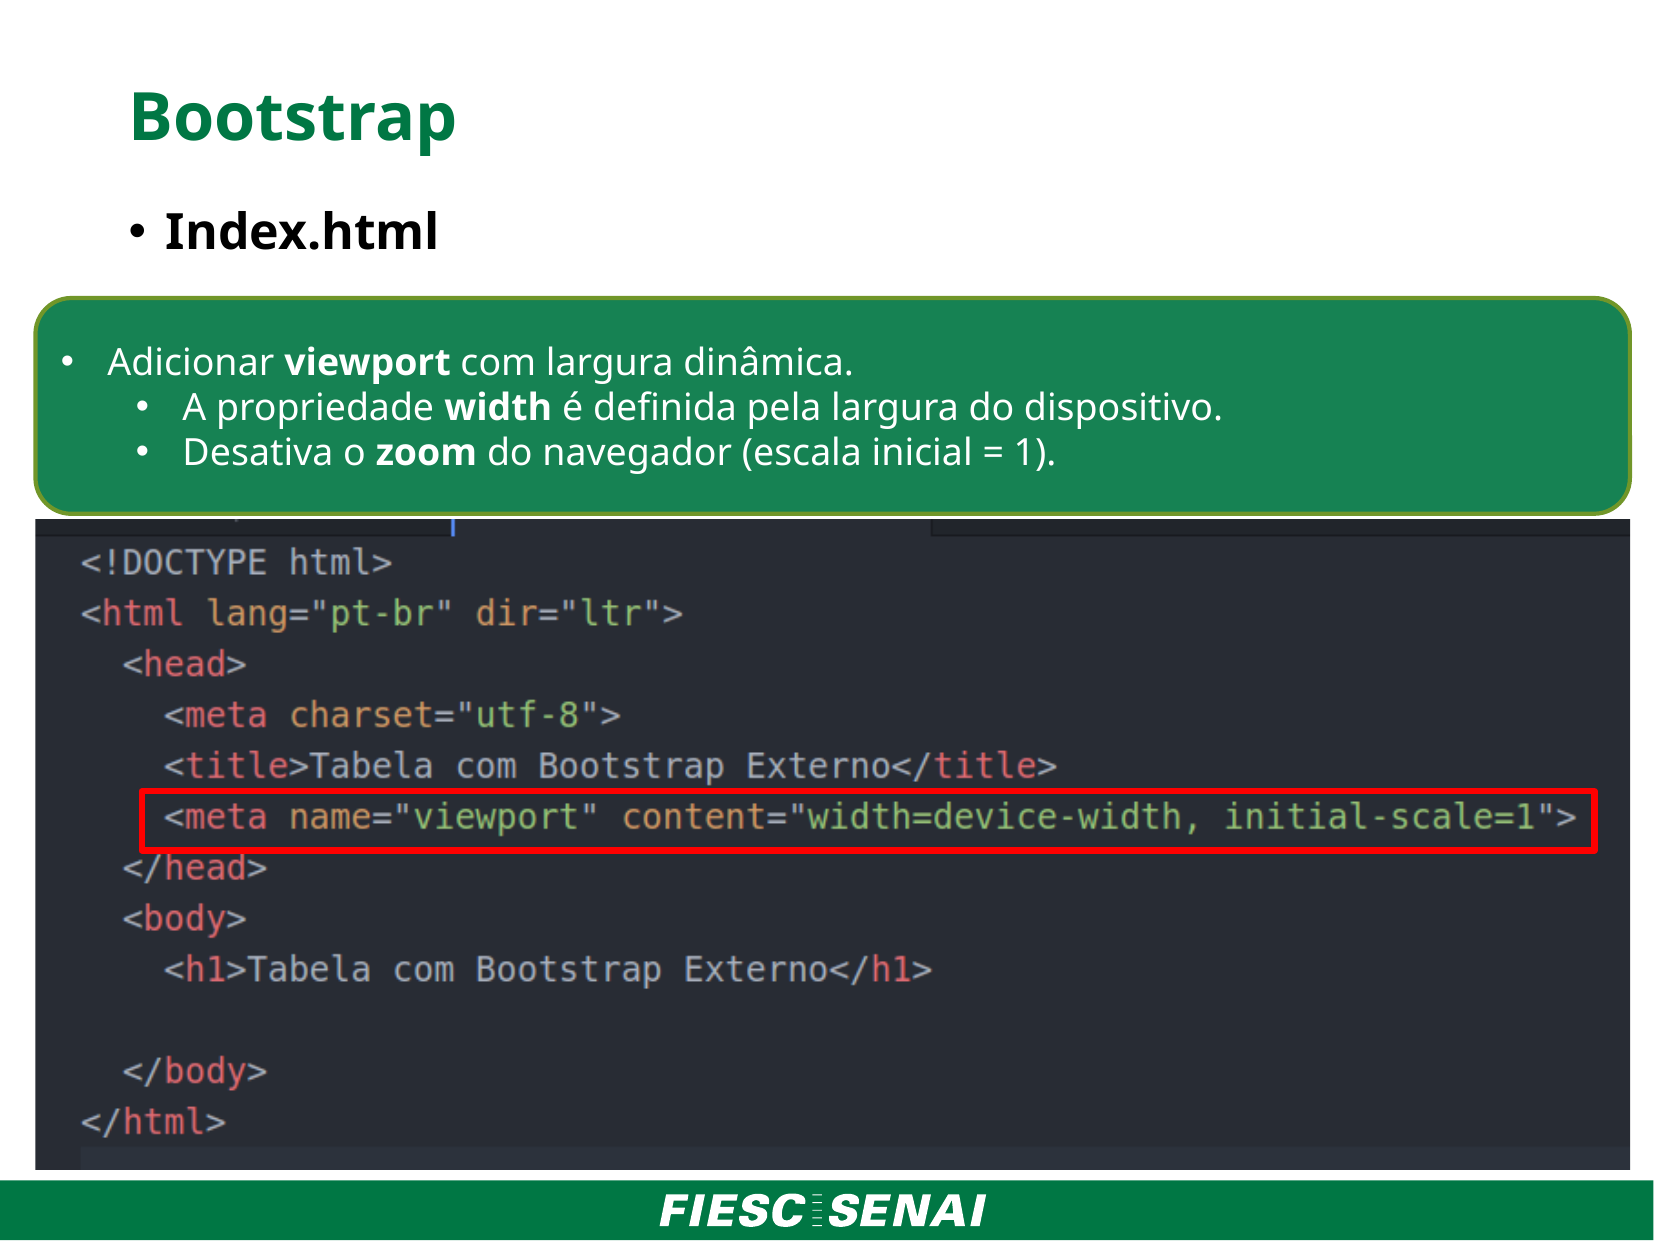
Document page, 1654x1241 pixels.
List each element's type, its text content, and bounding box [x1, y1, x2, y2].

text_box Index.html [113, 199, 1540, 297]
text_box Index.html [113, 514, 1540, 519]
text_box [141, 791, 1595, 851]
text_box Bootstrap [113, 39, 1540, 199]
text_box Adicionar viewport com largura dinâmica. A propriedade width é definida pela largura do dispositivo. Desativa o zoom do navegador (escala inicial = 1). [35, 297, 1630, 514]
picture [35, 519, 1631, 1170]
